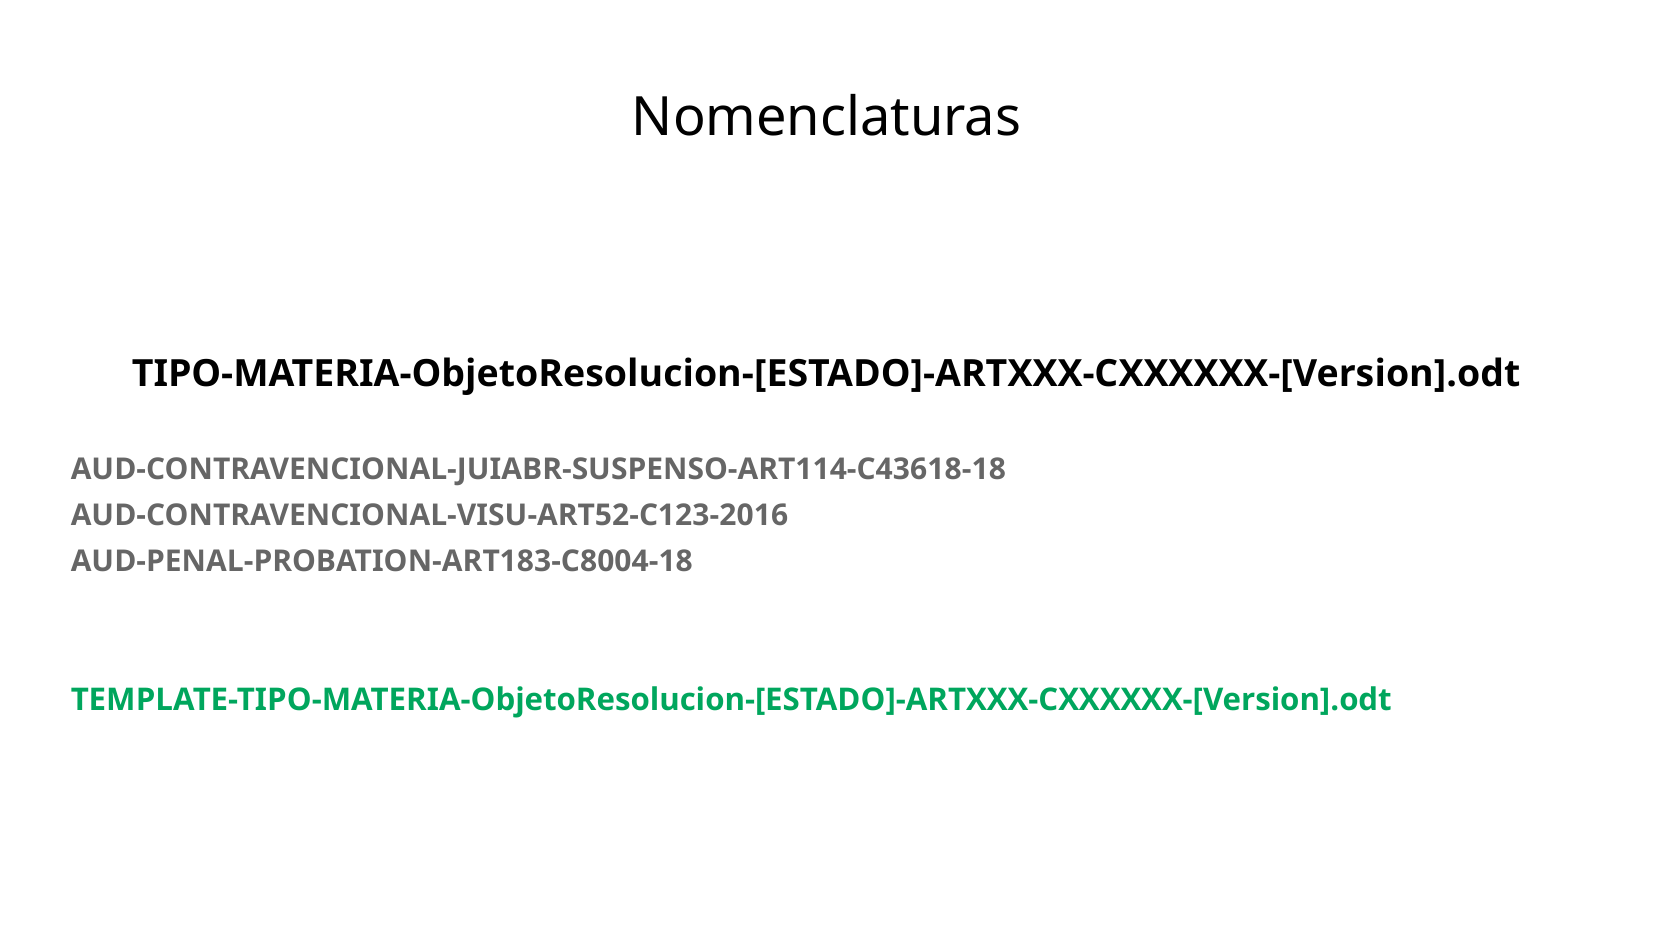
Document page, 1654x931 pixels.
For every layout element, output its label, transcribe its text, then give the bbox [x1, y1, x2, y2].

title Nomenclaturas [82, 37, 1571, 193]
list AUD-CONTRAVENCIONAL-JUIABR-SUSPENSO-ART114-C43618-18 AUD-CONTRAVENCIONAL-VISU-ART52-C123-2016 AUD-PENAL-PROBATION-ART183-C8004-18 [70, 401, 1610, 590]
list TEMPLATE-TIPO-MATERIA-ObjetoResolucion-[ESTADO]-ARTXXX-CXXXXXX-[Version].odt [70, 590, 1610, 768]
list TIPO-MATERIA-ObjetoResolucion-[ESTADO]-ARTXXX-CXXXXXX-[Version].odt [41, 259, 1613, 414]
